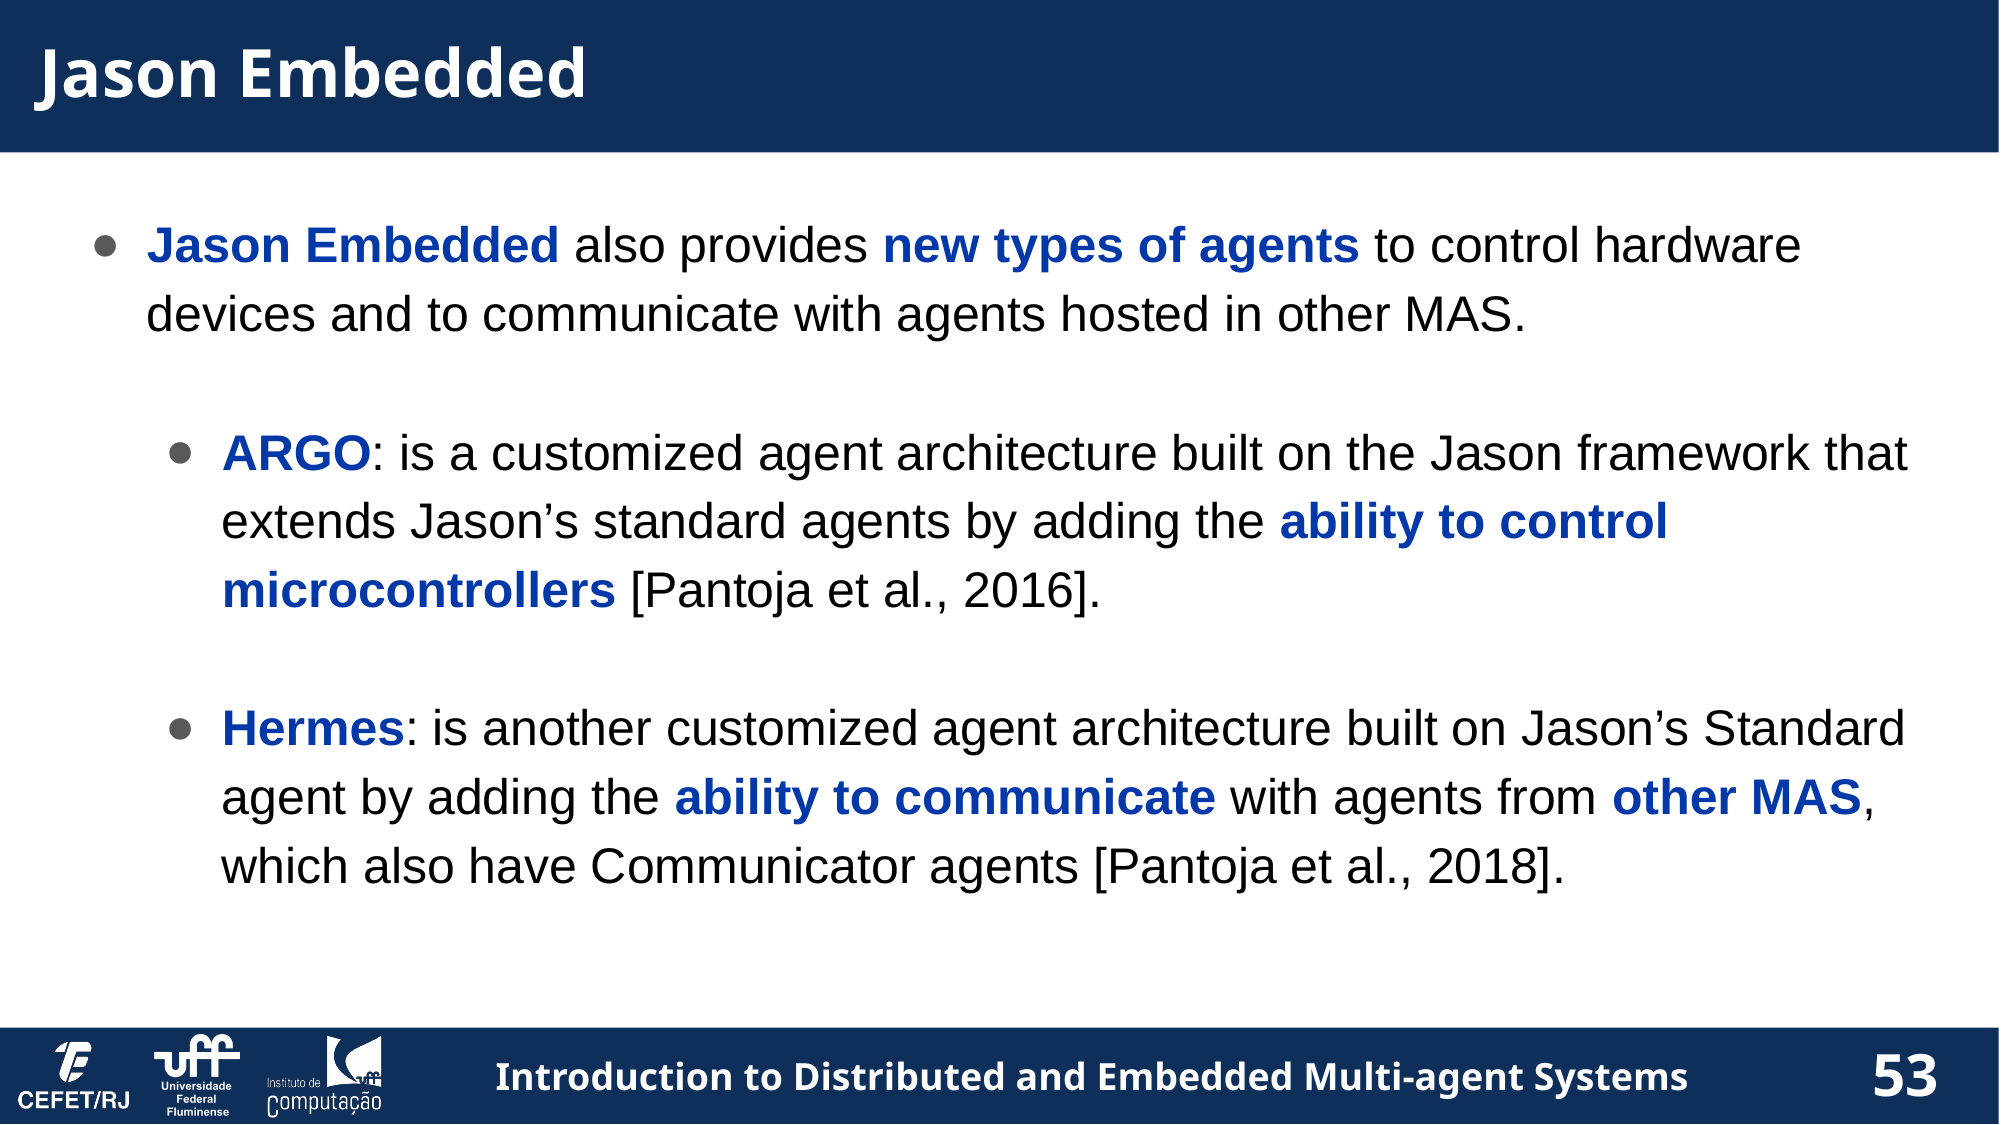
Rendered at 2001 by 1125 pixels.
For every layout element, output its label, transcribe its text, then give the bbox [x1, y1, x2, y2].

picture [265, 1033, 383, 1118]
picture [153, 1033, 241, 1121]
text_box Jason Embedded [25, 23, 1999, 119]
text_box Jason Embedded also provides new types of agents to control hardware devices and to communicate with agents hosted in other MAS. ARGO: is a customized agent architecture built on the Jason framework that extends Jason’s standard agents by adding the ability to control microcontrollers [Pantoja et al., 2016]. Hermes: is another customized agent architecture built on Jason’s Standard agent by adding the ability to communicate with agents from other MAS, which also have Communicator agents [Pantoja et al., 2018]. [57, 188, 1967, 1016]
picture [18, 1021, 129, 1125]
